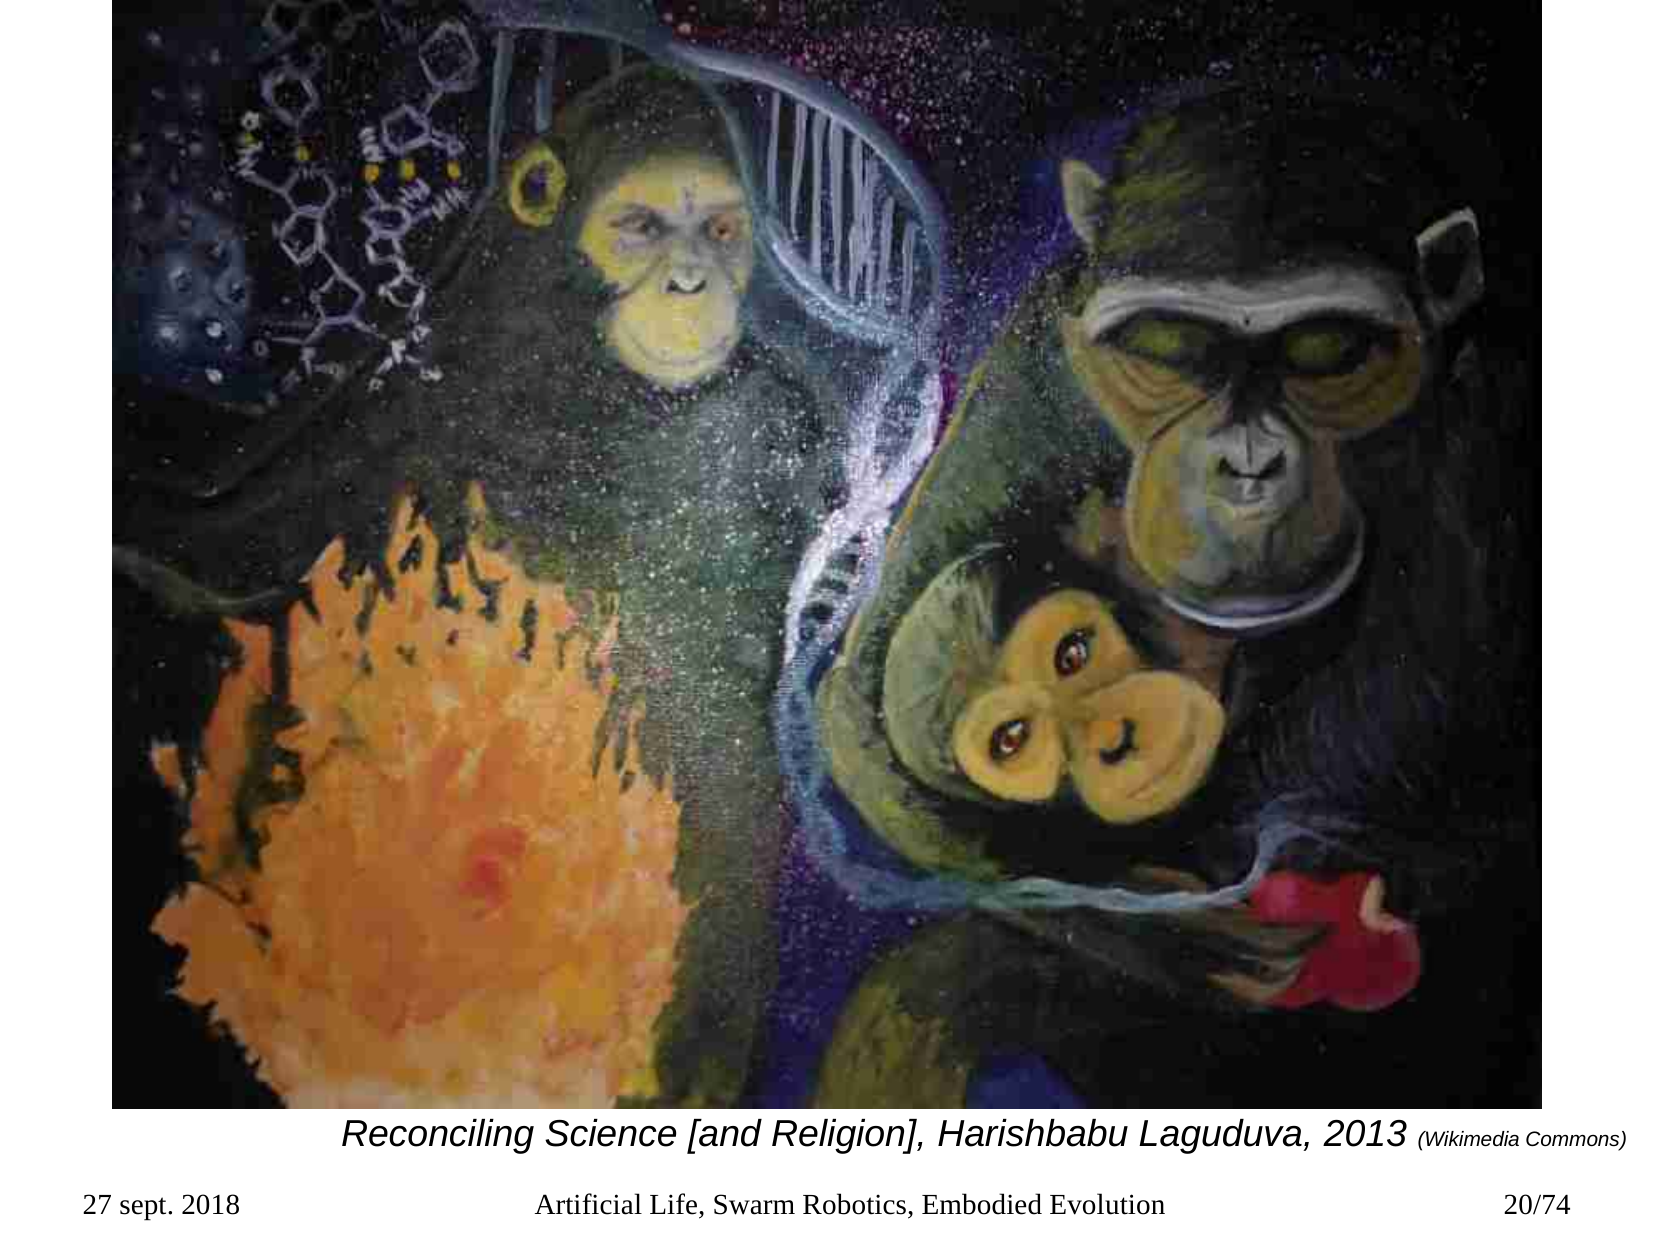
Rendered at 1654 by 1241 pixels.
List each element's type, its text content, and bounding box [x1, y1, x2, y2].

picture [112, 0, 1542, 1109]
text_box Reconciling Science [and Religion], Harishbabu Laguduva, 2013 (Wikimedia Commons) [177, 1105, 1642, 1163]
